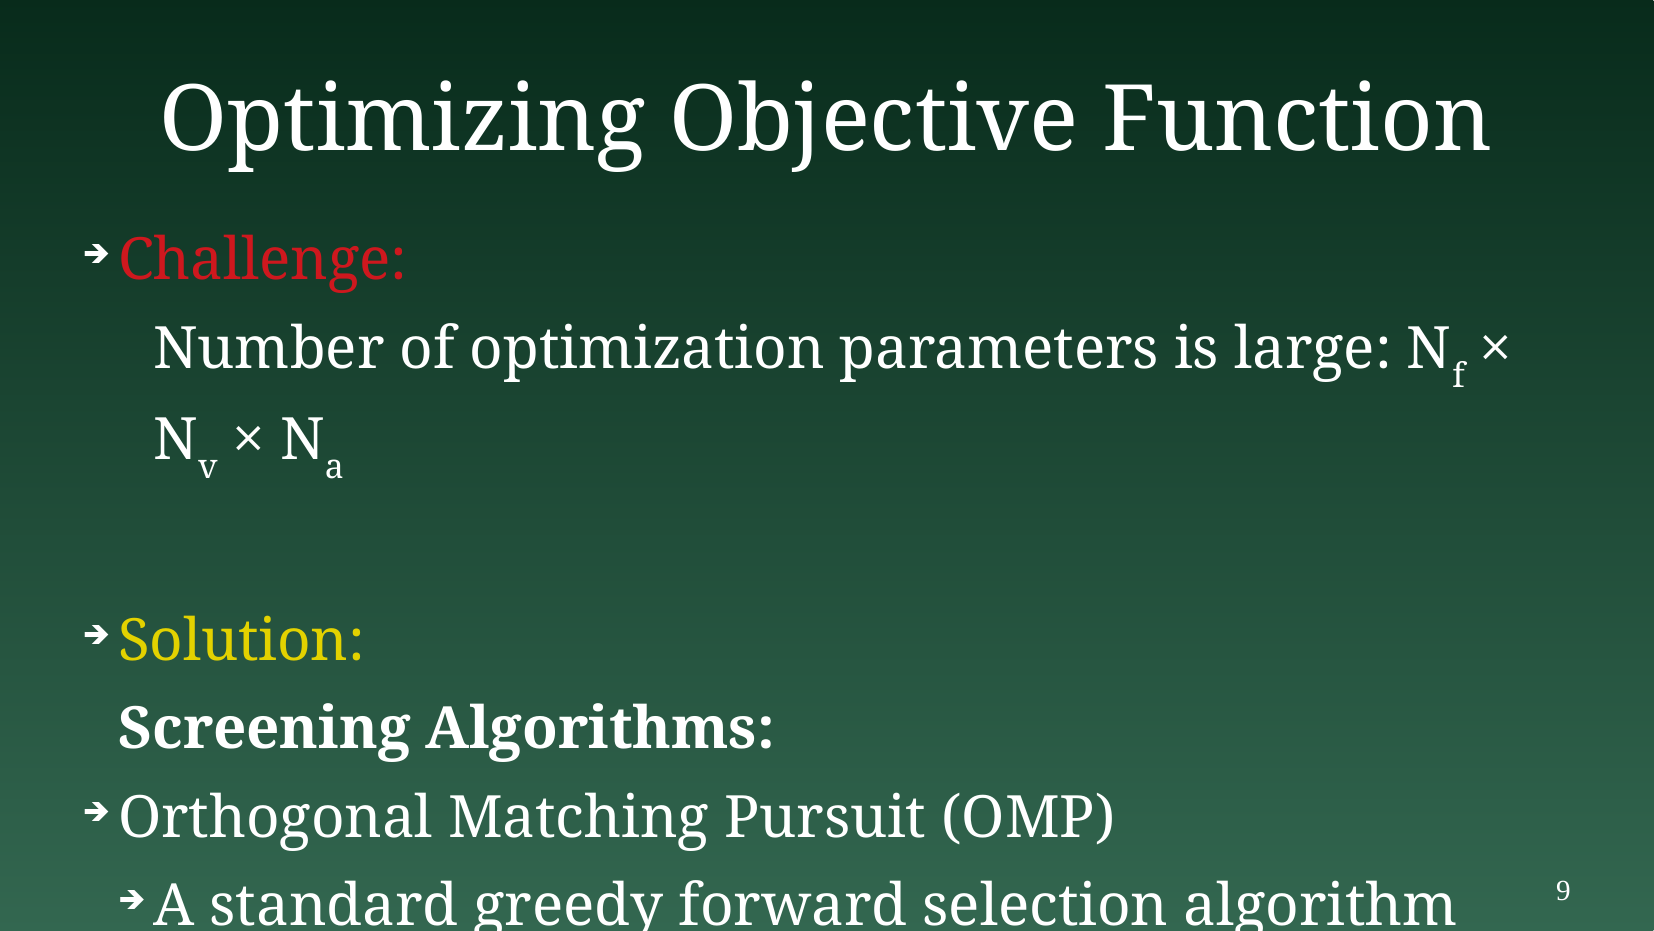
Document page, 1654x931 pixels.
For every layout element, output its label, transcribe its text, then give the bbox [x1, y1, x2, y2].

subtitle Challenge: Number of optimization parameters is large: Nf × Nv × Na Solution: Screening Algorithms: Orthogonal Matching Pursuit (OMP) A standard greedy forward selection algorithm Issue: it selects orthogonal or dissimilar orientations for the fascicles in an individual voxel! [82, 217, 1571, 839]
title Optimizing Objective Function [82, 37, 1571, 193]
